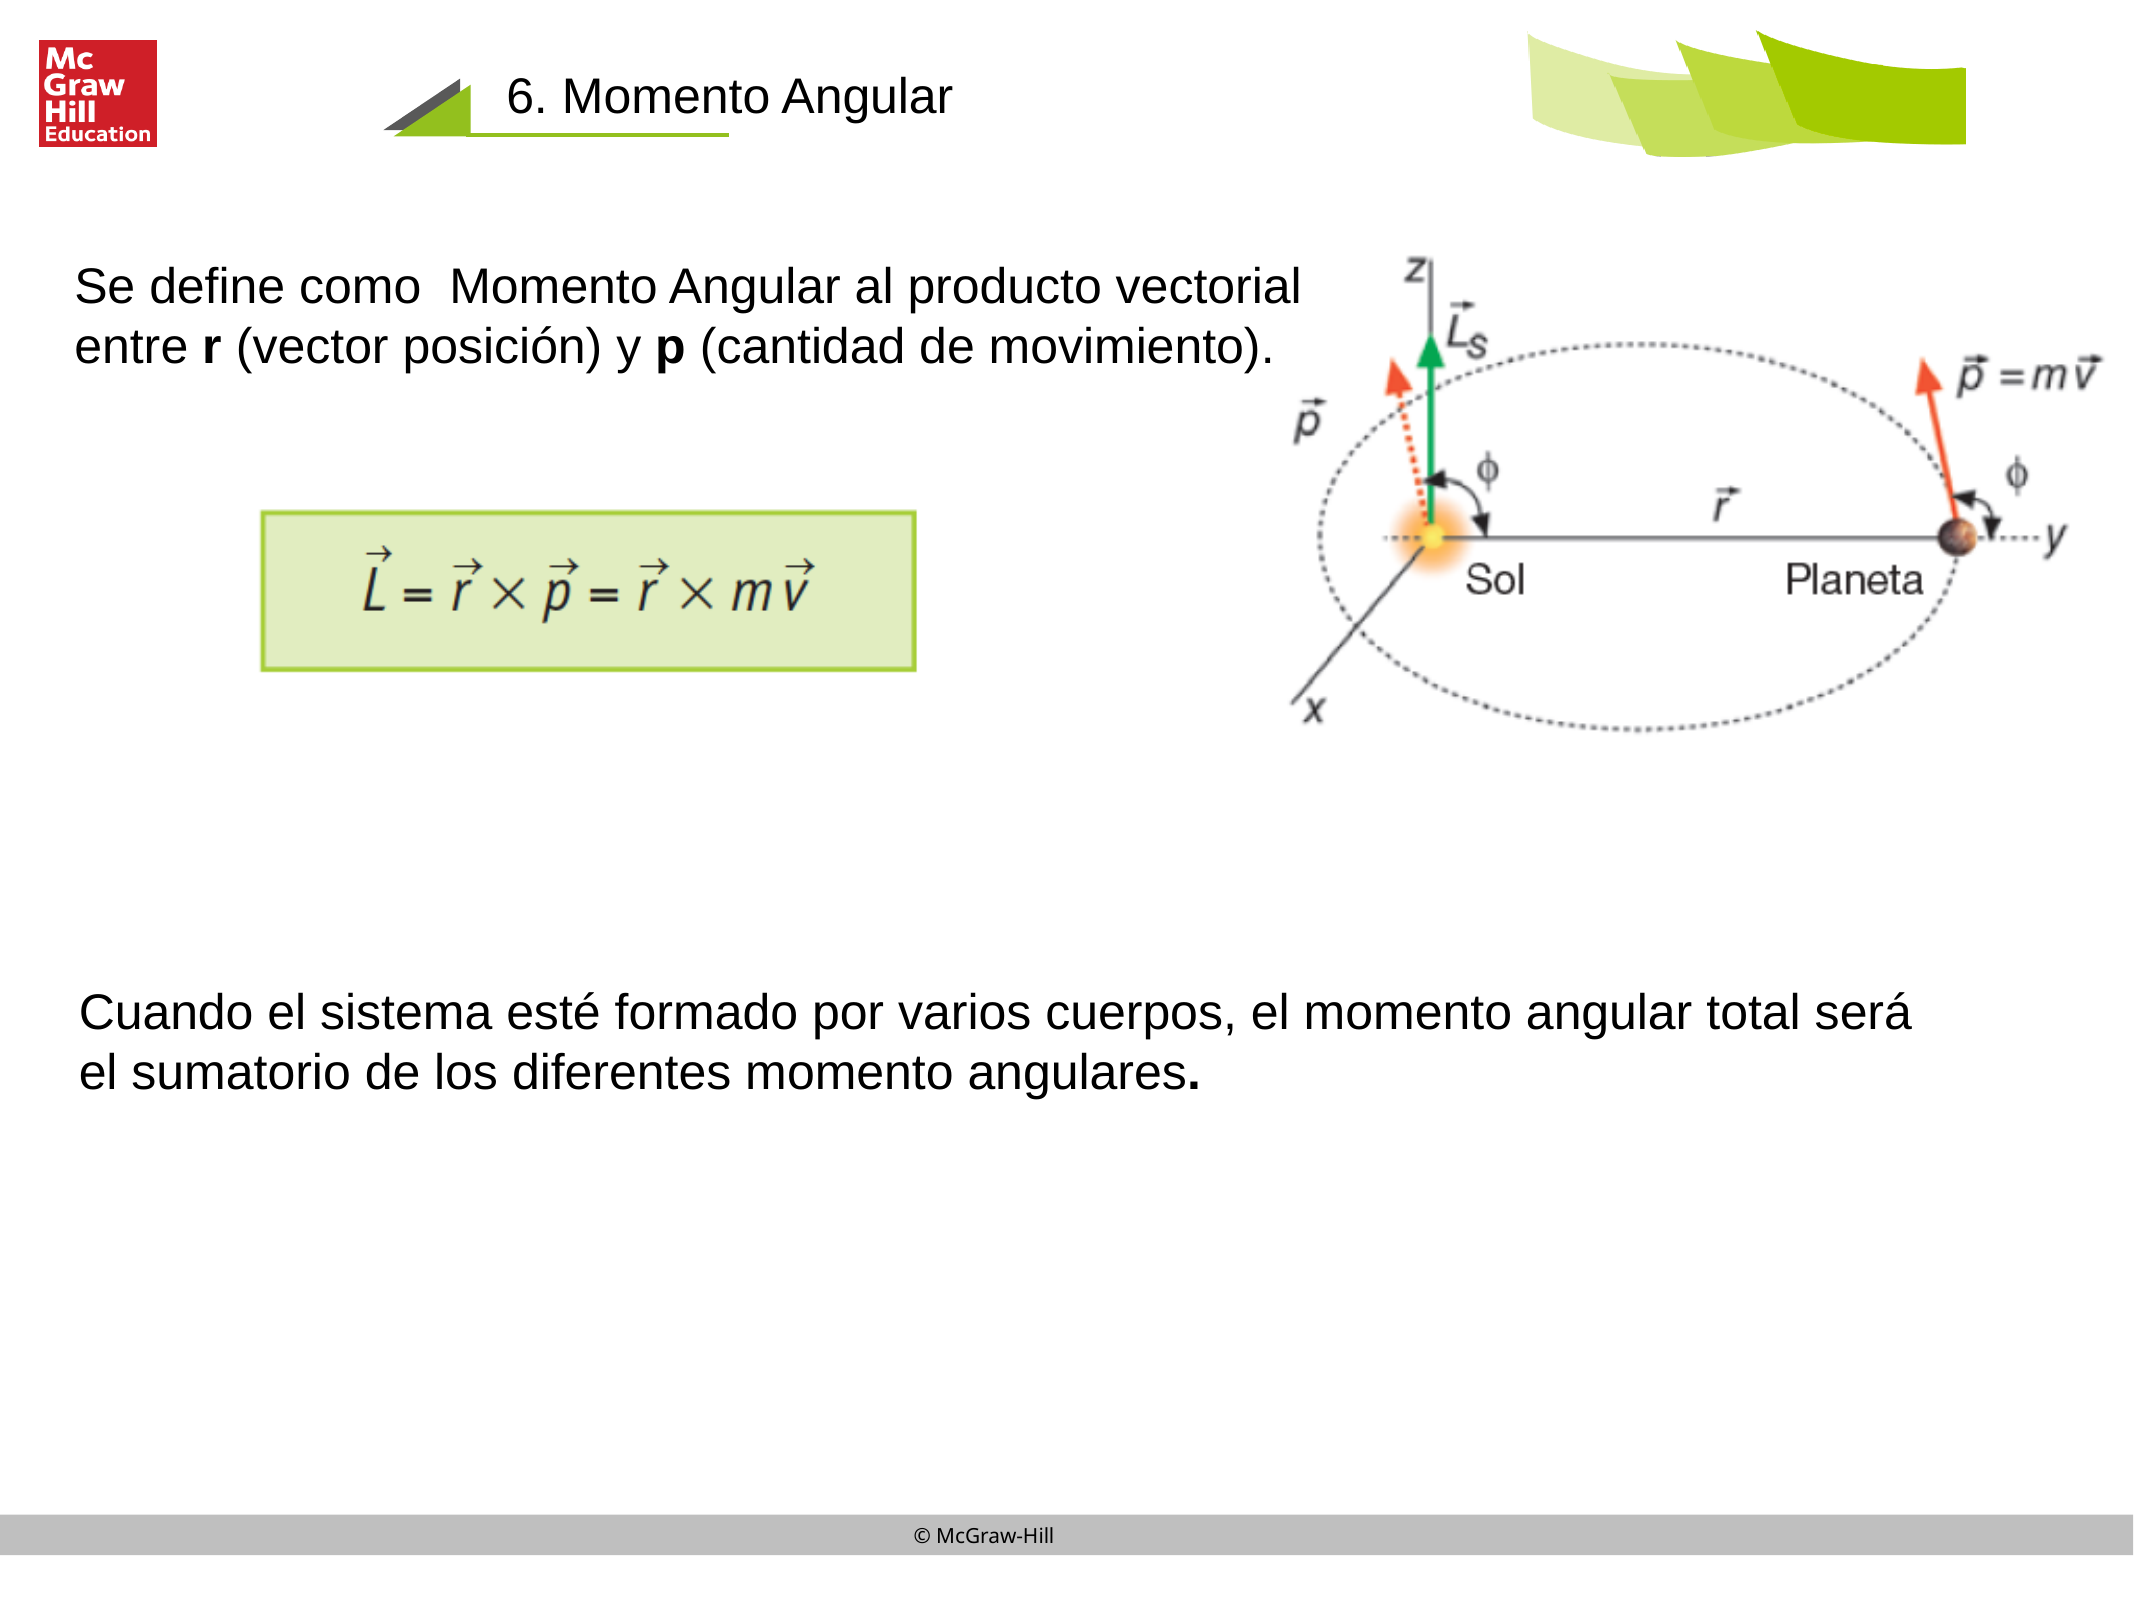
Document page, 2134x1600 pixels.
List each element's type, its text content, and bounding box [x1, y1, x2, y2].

picture [39, 40, 157, 147]
text_box [0, 1514, 2134, 1556]
text_box [383, 78, 471, 137]
picture [1387, 30, 1966, 157]
picture [247, 499, 926, 685]
text_box Se define como Momento Angular al producto vectorial entre r (vector posición) y p (cantidad de movimiento). [66, 244, 1326, 382]
text_box 6. Momento Angular [497, 54, 977, 132]
text_box Cuando el sistema esté formado por varios cuerpos, el momento angular total será el sumatorio de los diferentes momento angulares. [70, 971, 1936, 1109]
text_box © McGraw-Hill [707, 1514, 1261, 1555]
picture [1186, 221, 2124, 766]
